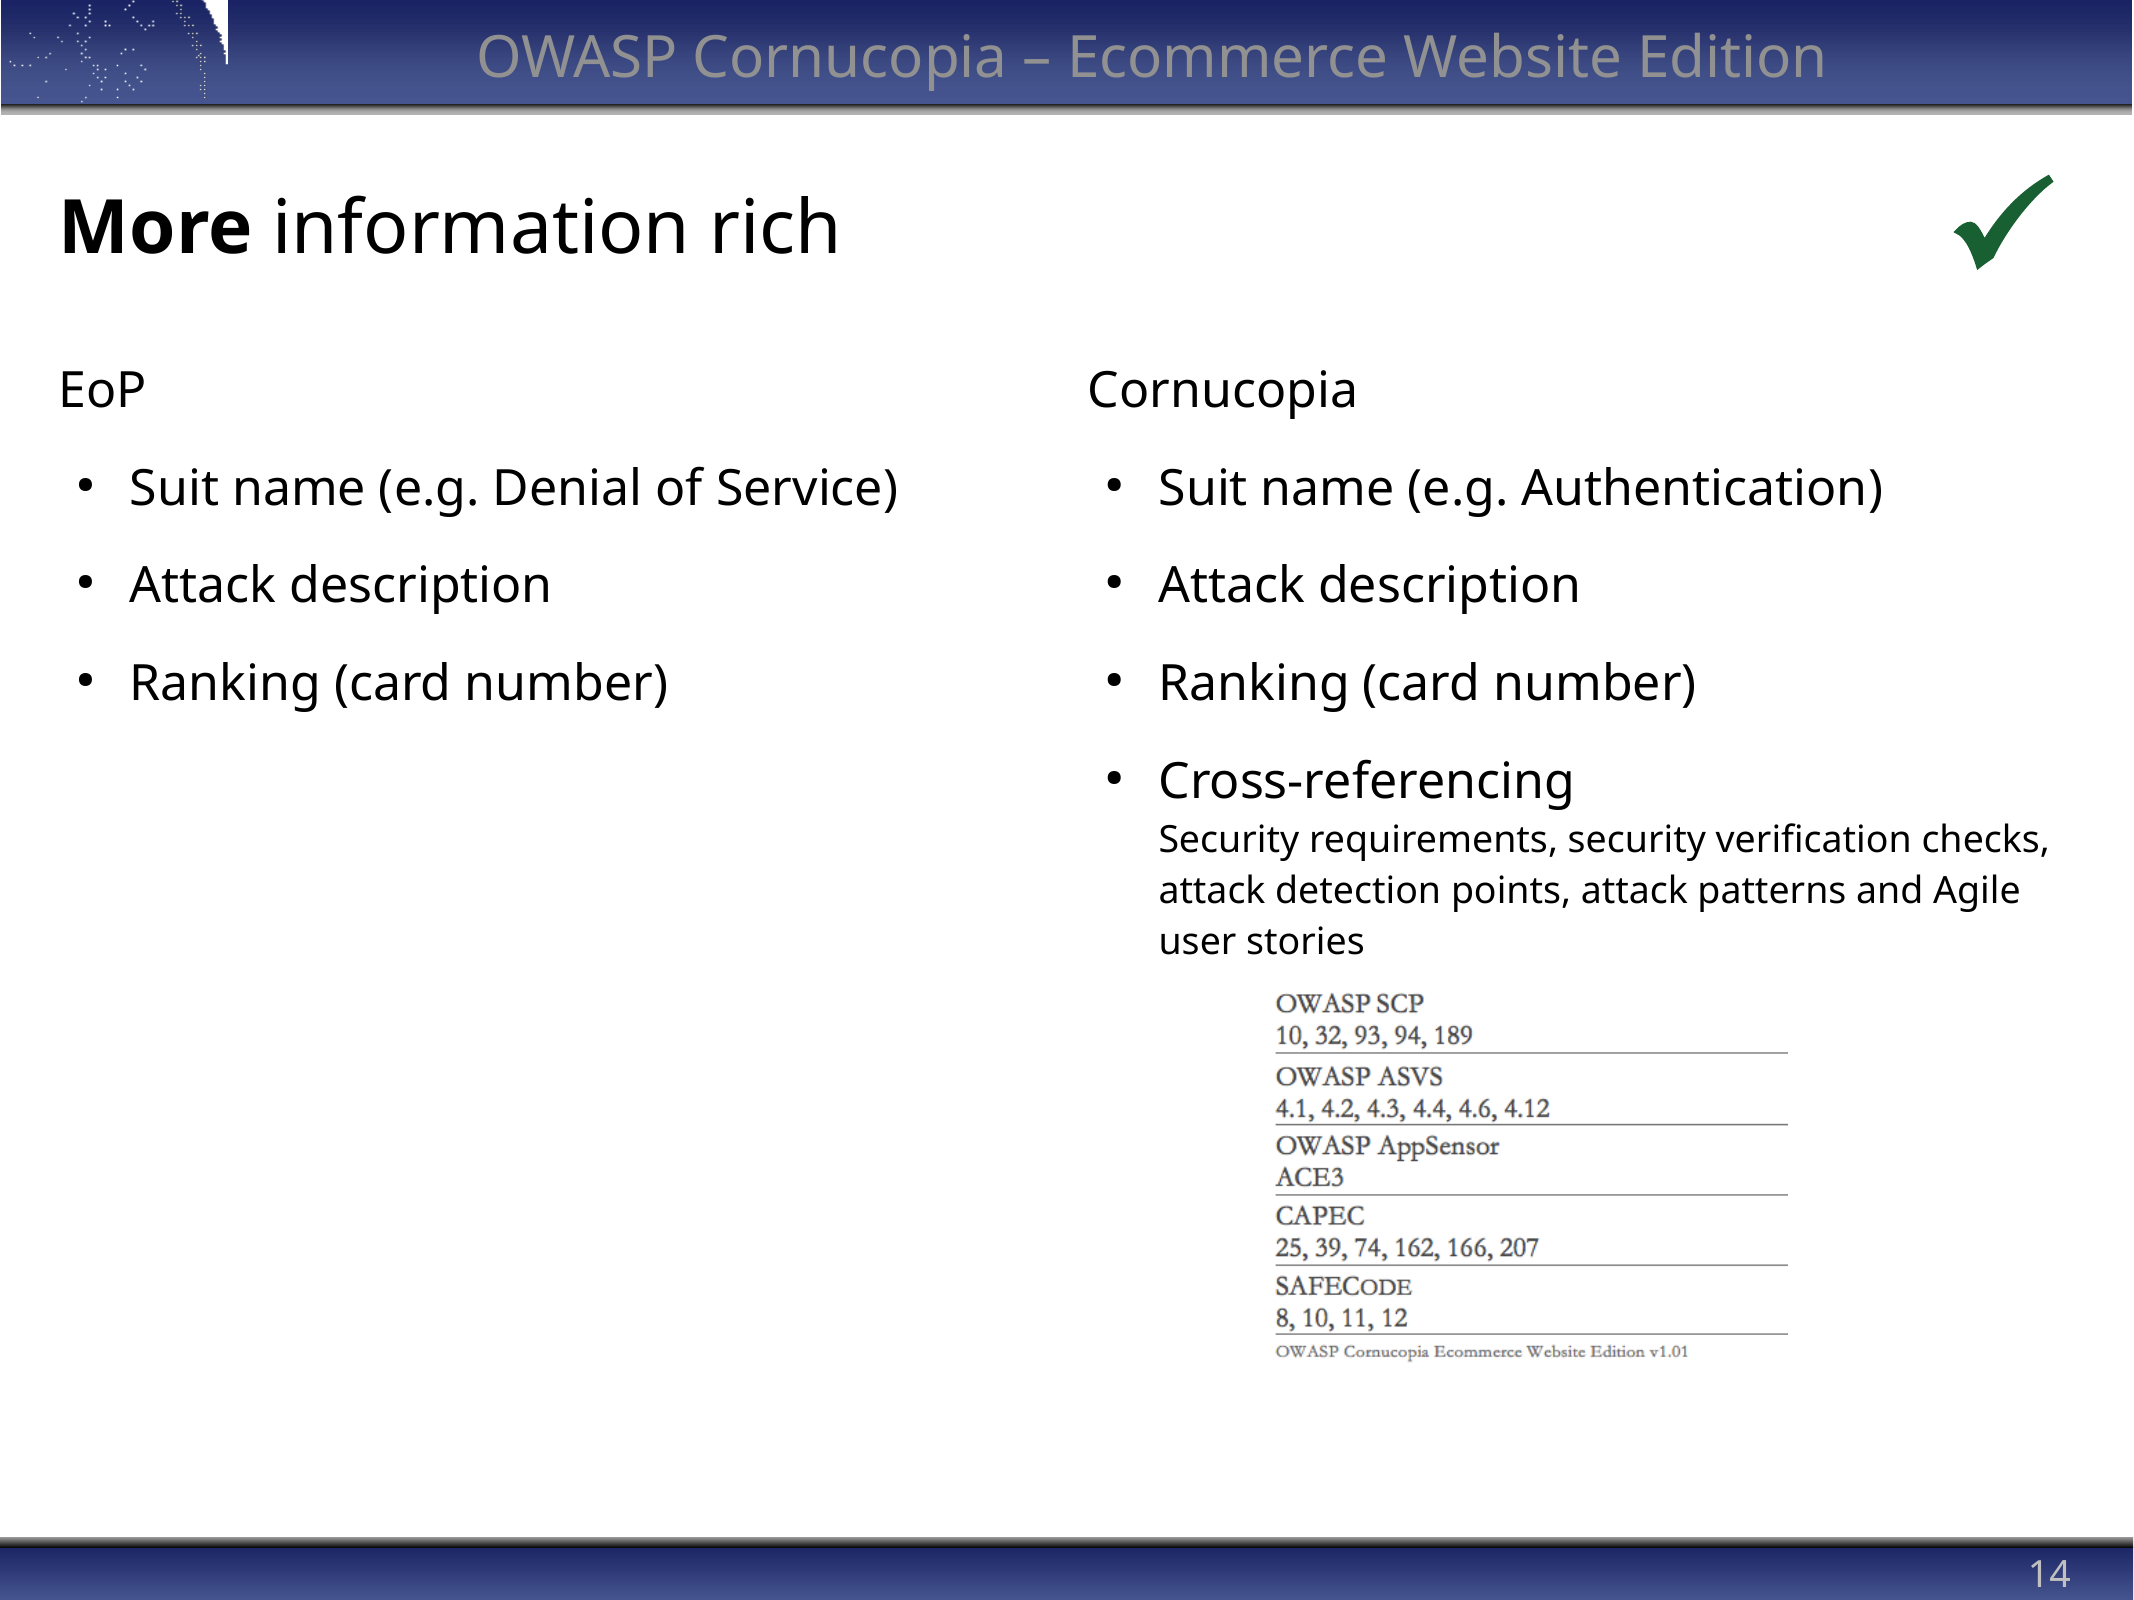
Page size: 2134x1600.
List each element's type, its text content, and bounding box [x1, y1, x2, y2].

list ü [1730, 177, 2061, 325]
picture [1251, 956, 1788, 1398]
list Cornucopia Suit name (e.g. Authentication) Attack description Ranking (card number) Cross-referencing Security requirements, security verification checks, attack detection points, attack patterns and Agile user stories [1087, 354, 2068, 975]
list EoP Suit name (e.g. Denial of Service) Attack description Ranking (card number) [58, 354, 1039, 1536]
title More information rich [58, 124, 2126, 325]
